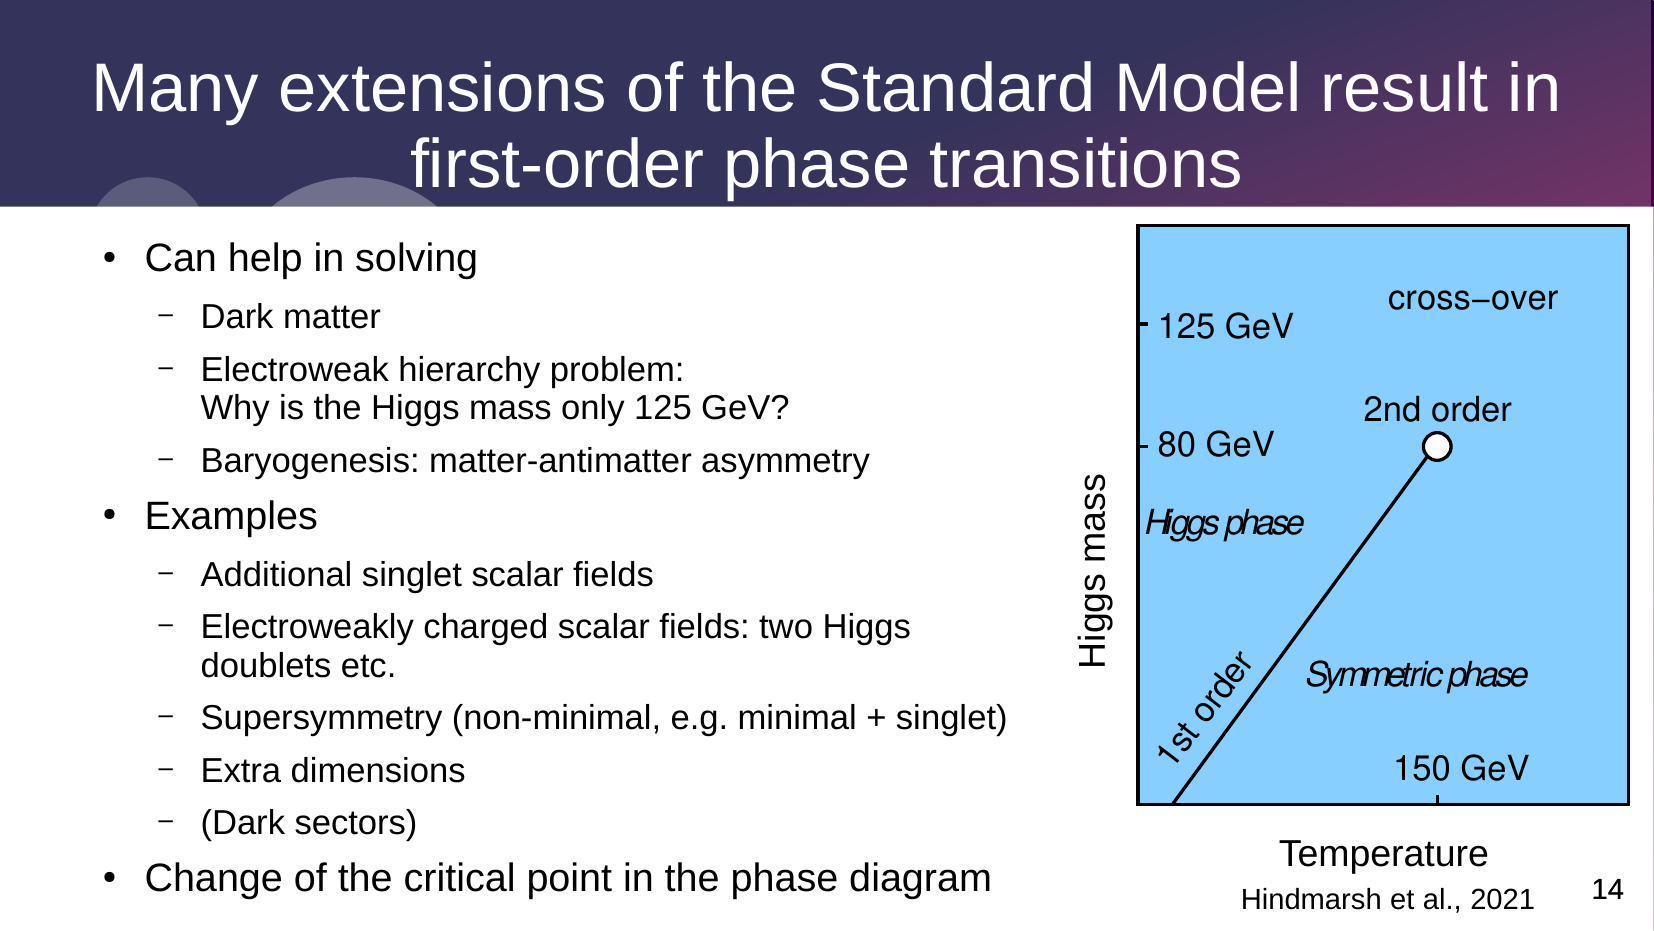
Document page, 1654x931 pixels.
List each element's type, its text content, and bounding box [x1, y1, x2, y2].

text_box Higgs mass [1069, 462, 1115, 681]
list Can help in solving Dark matter Electroweak hierarchy problem: Why is the Higgs mass only 125 GeV? Baryogenesis: matter-antimatter asymmetry Examples Additional singlet scalar fields Electroweakly charged scalar fields: two Higgs doublets etc. Supersymmetry (non-minimal, e.g. minimal + singlet) Extra dimensions (Dark sectors) Change of the critical point in the phase diagram [88, 236, 1051, 901]
text_box Temperature [1275, 830, 1494, 875]
title Many extensions of the Standard Model result in first-order phase transitions [88, 44, 1565, 207]
text_box Hindmarsh et al., 2021 [1225, 875, 1551, 923]
picture [1073, 223, 1631, 876]
